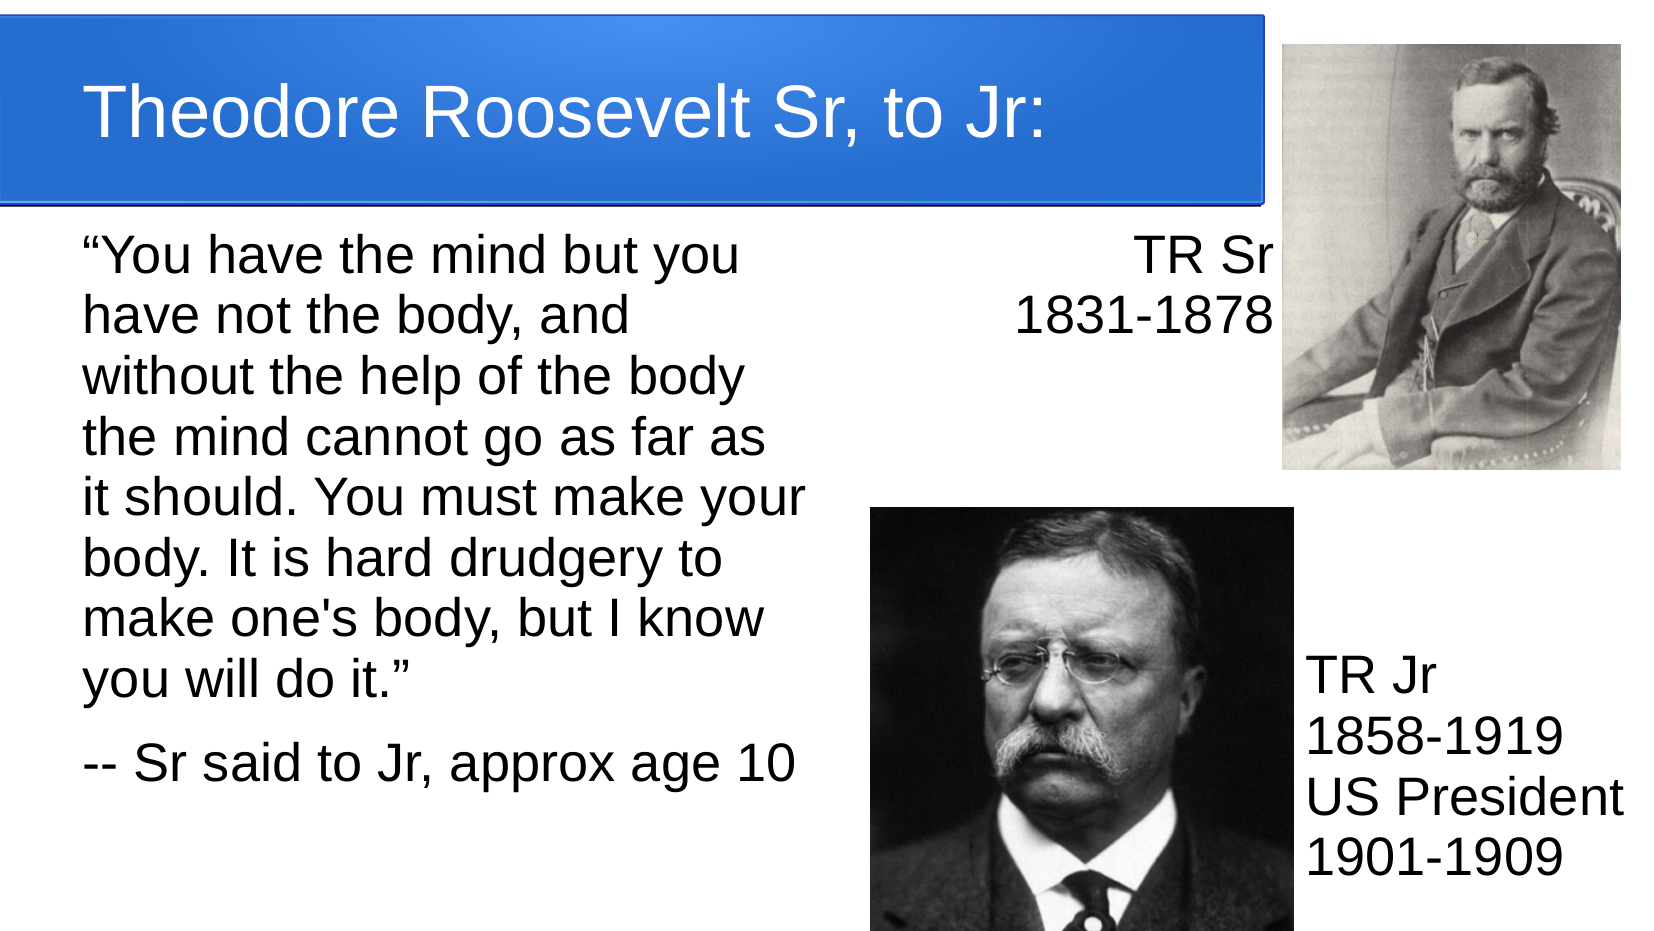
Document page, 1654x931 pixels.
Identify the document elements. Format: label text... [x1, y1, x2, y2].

picture [1282, 44, 1621, 470]
list TR Sr 1831-1878 [845, 224, 1276, 496]
list “You have the mind but you have not the body, and without the help of the body the mind cannot go as far as it should. You must make your body. It is hard drudgery to make one's body, but I know you will do it.” -- Sr said to Jr, approx age 10 [82, 224, 809, 886]
picture [870, 507, 1294, 931]
title Theodore Roosevelt Sr, to Jr: [82, 35, 1235, 189]
list TR Jr 1858-1919 US President 1901-1909 [1305, 645, 1636, 916]
